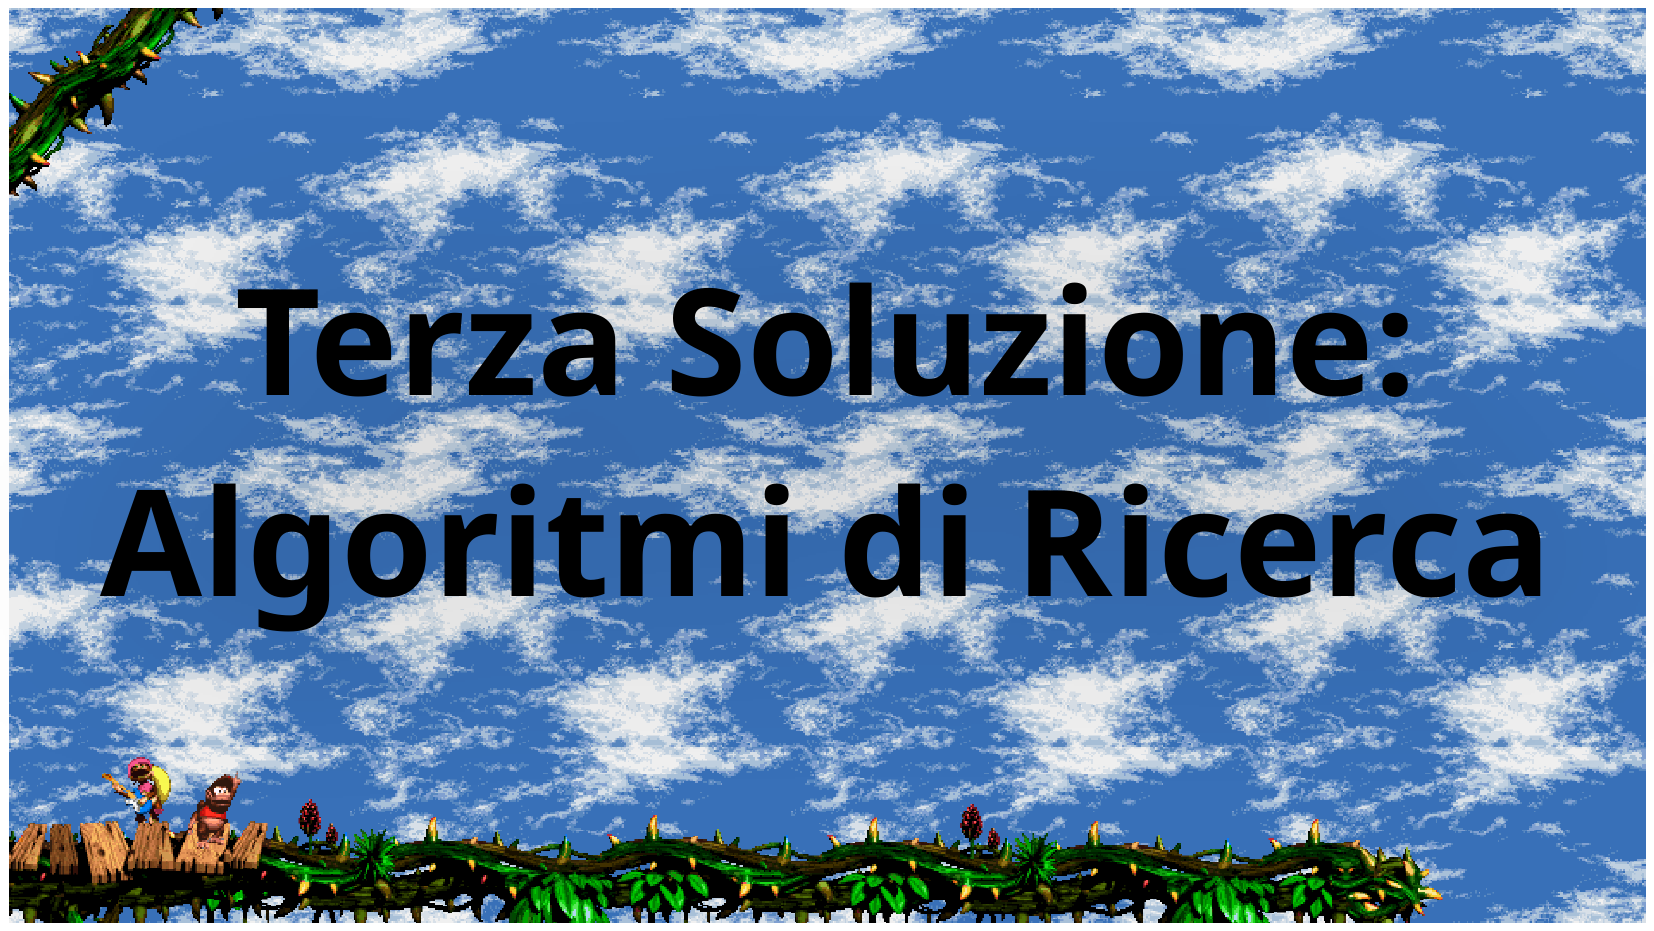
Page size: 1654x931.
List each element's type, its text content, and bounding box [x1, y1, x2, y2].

picture [0, 0, 1654, 120]
picture [0, 756, 1654, 931]
title Terza Soluzione: Algoritmi di Ricerca [0, 120, 1654, 756]
